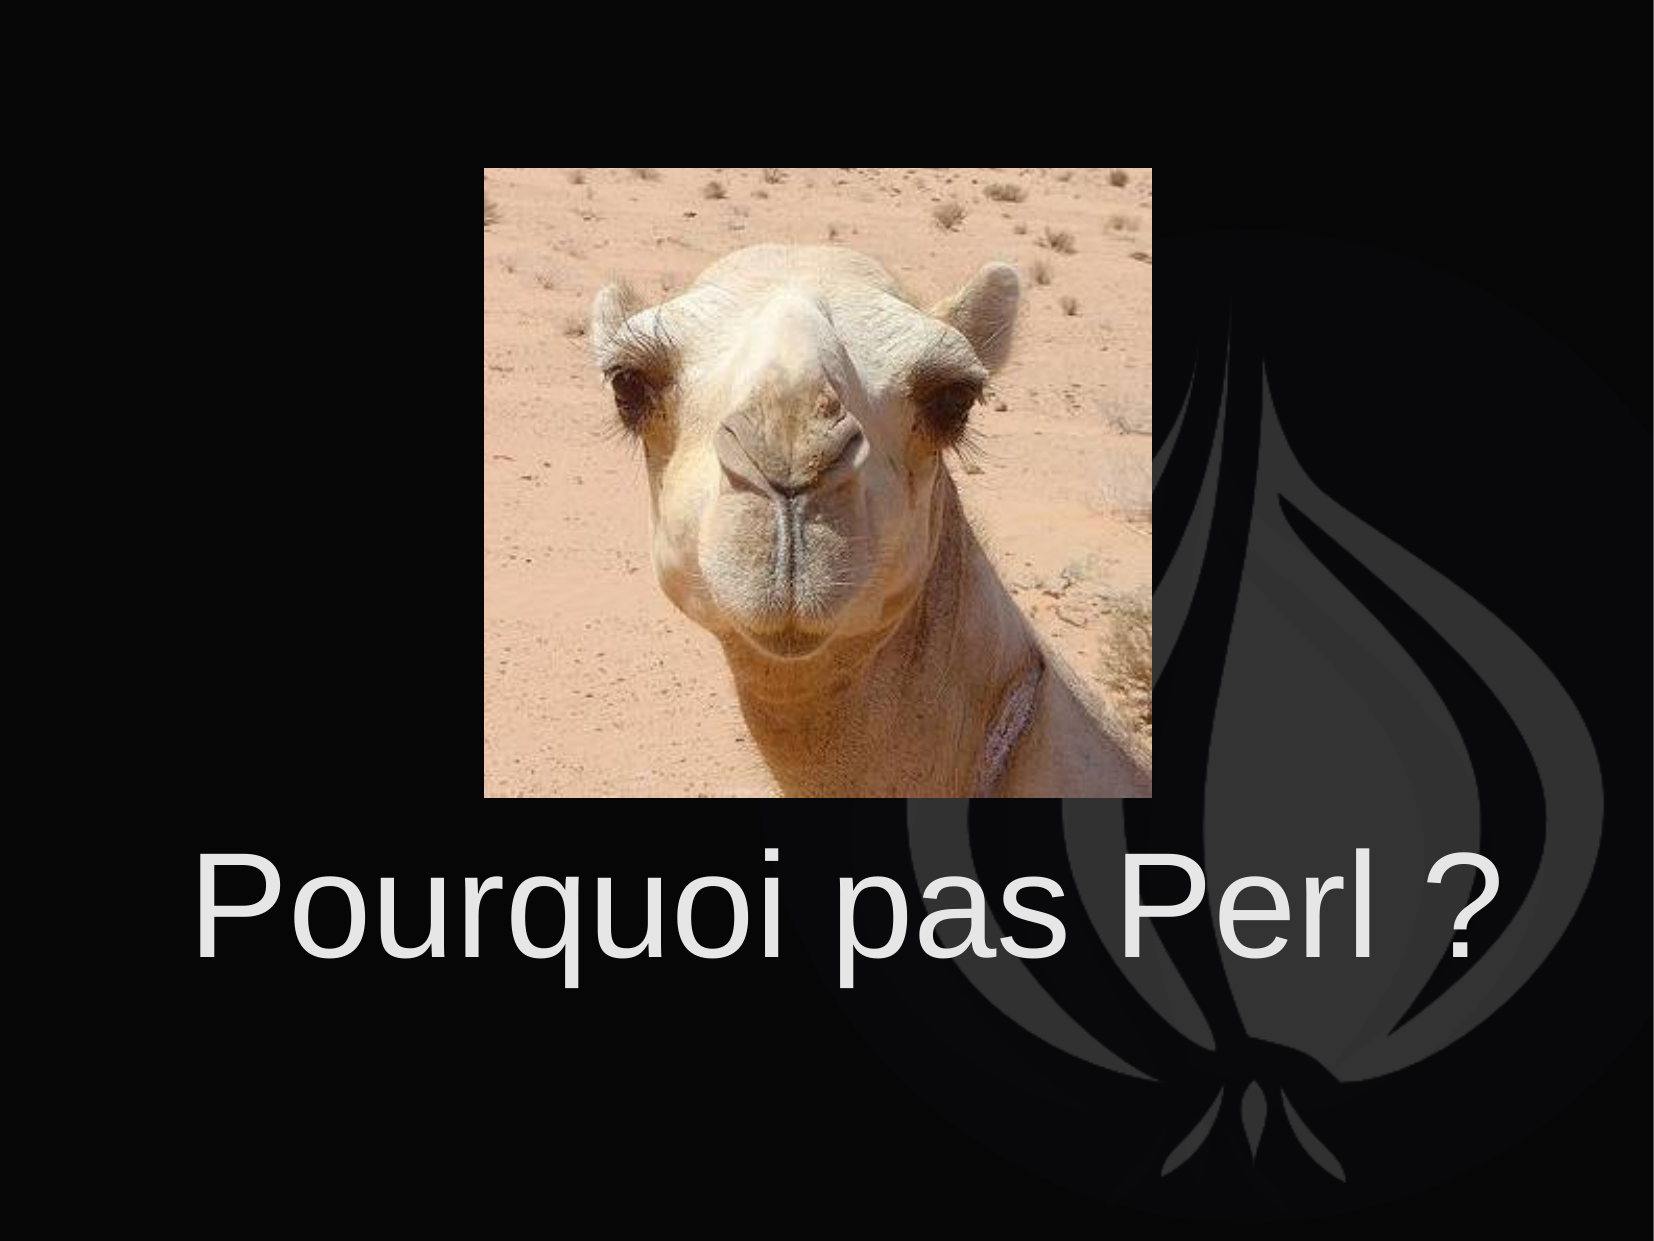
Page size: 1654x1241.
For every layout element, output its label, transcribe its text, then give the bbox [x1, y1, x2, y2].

picture [0, 0, 1654, 1241]
subtitle Pourquoi pas Perl ? [82, 59, 1571, 1102]
